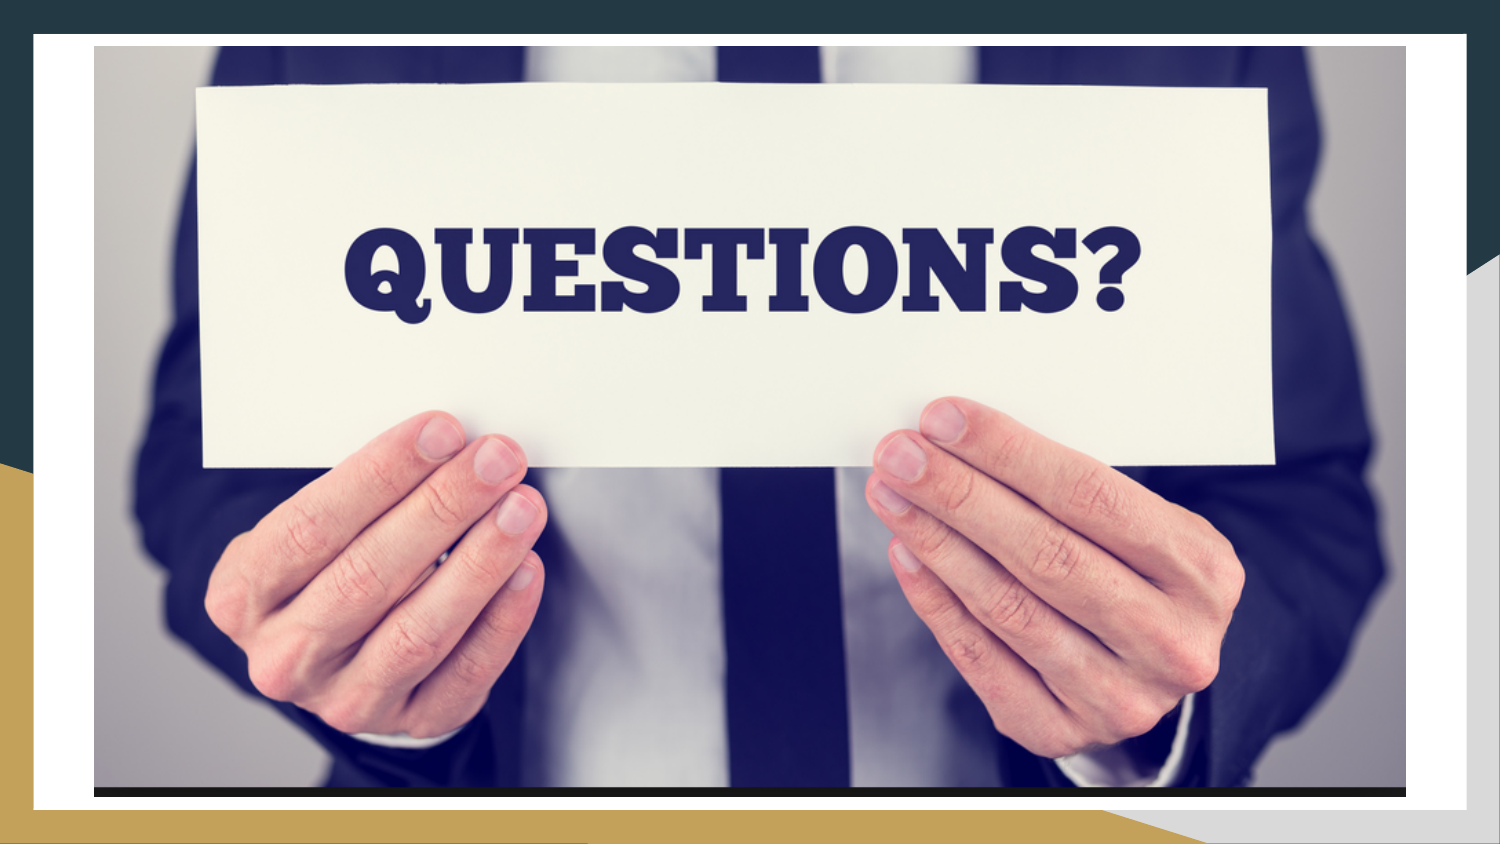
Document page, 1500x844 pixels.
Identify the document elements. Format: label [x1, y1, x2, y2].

picture [94, 46, 1406, 797]
